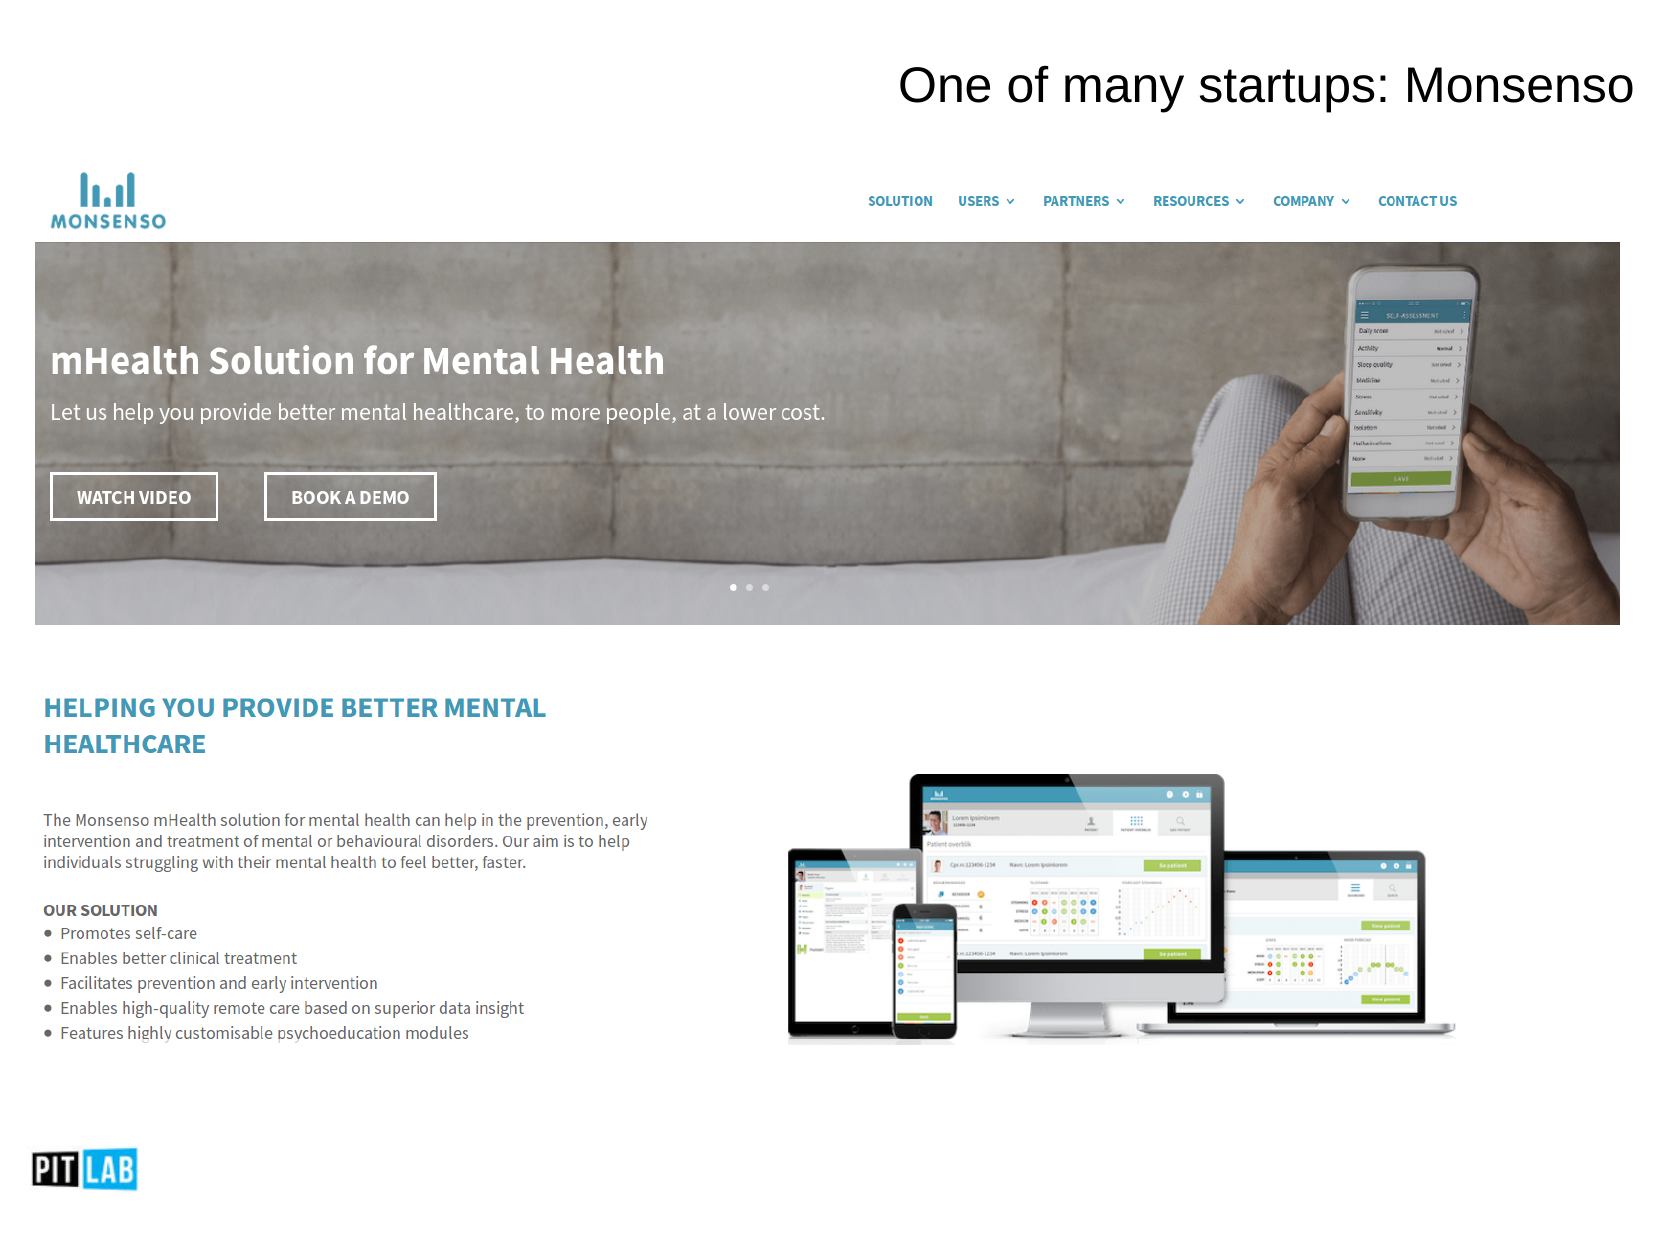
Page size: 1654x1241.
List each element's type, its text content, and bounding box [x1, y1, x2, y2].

title One of many startups: Monsenso [82, 49, 1636, 121]
picture [4, 114, 1654, 1216]
